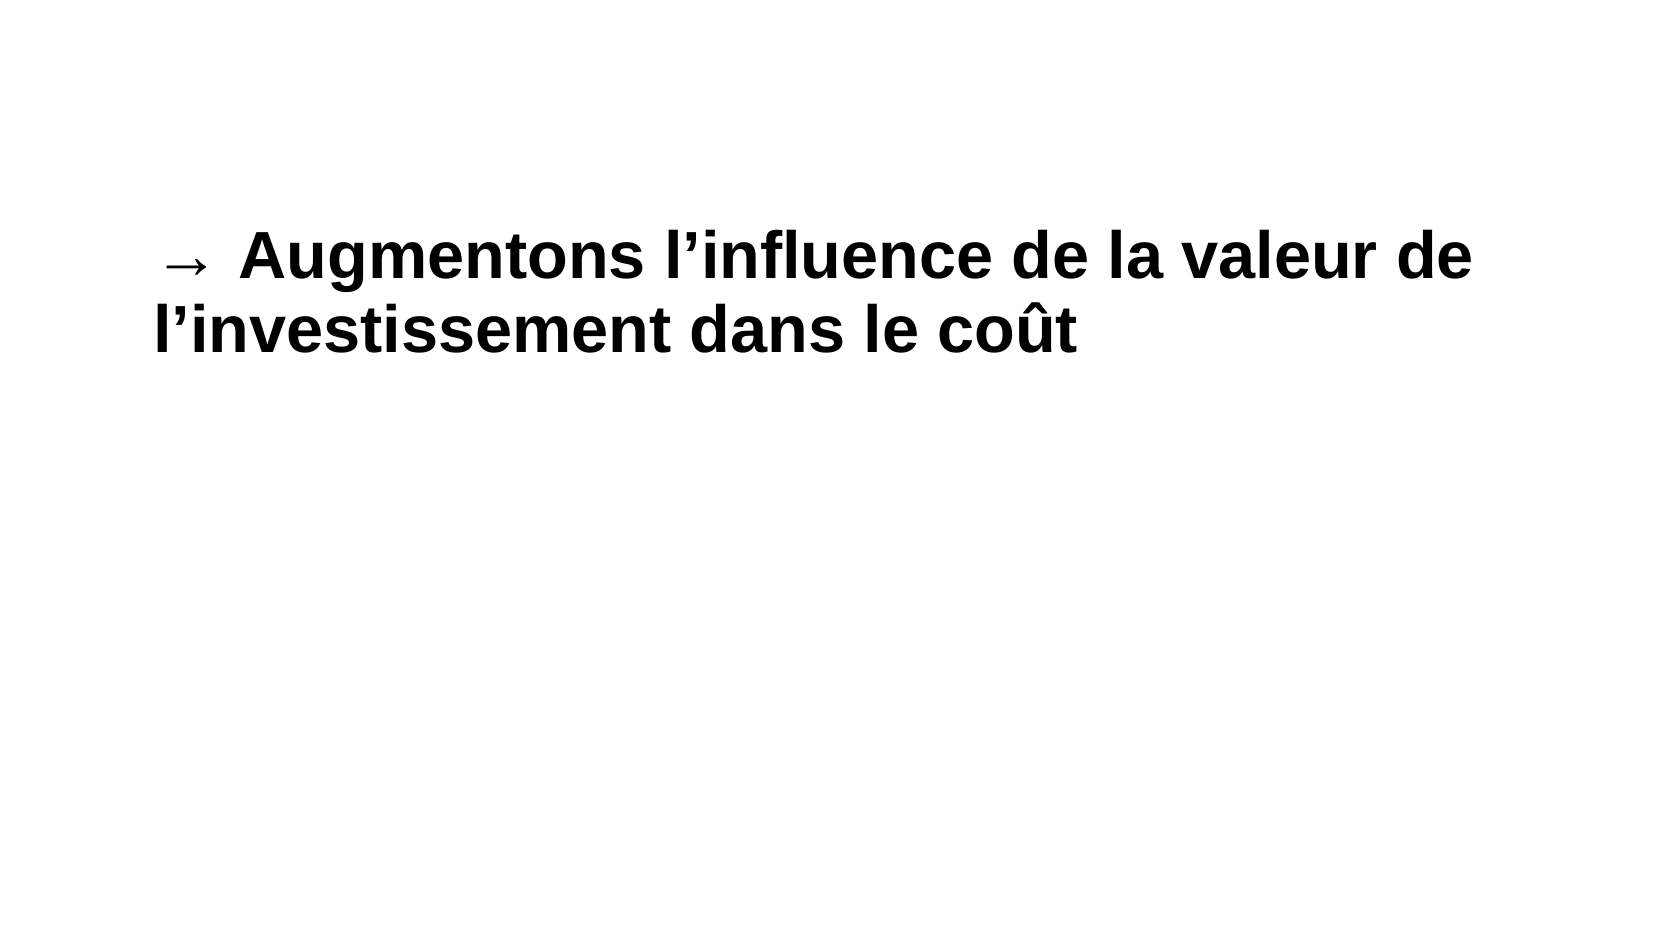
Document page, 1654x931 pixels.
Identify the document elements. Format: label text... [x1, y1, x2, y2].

list → Augmentons l’influence de la valeur de l’investissement dans le coût [82, 217, 1571, 758]
